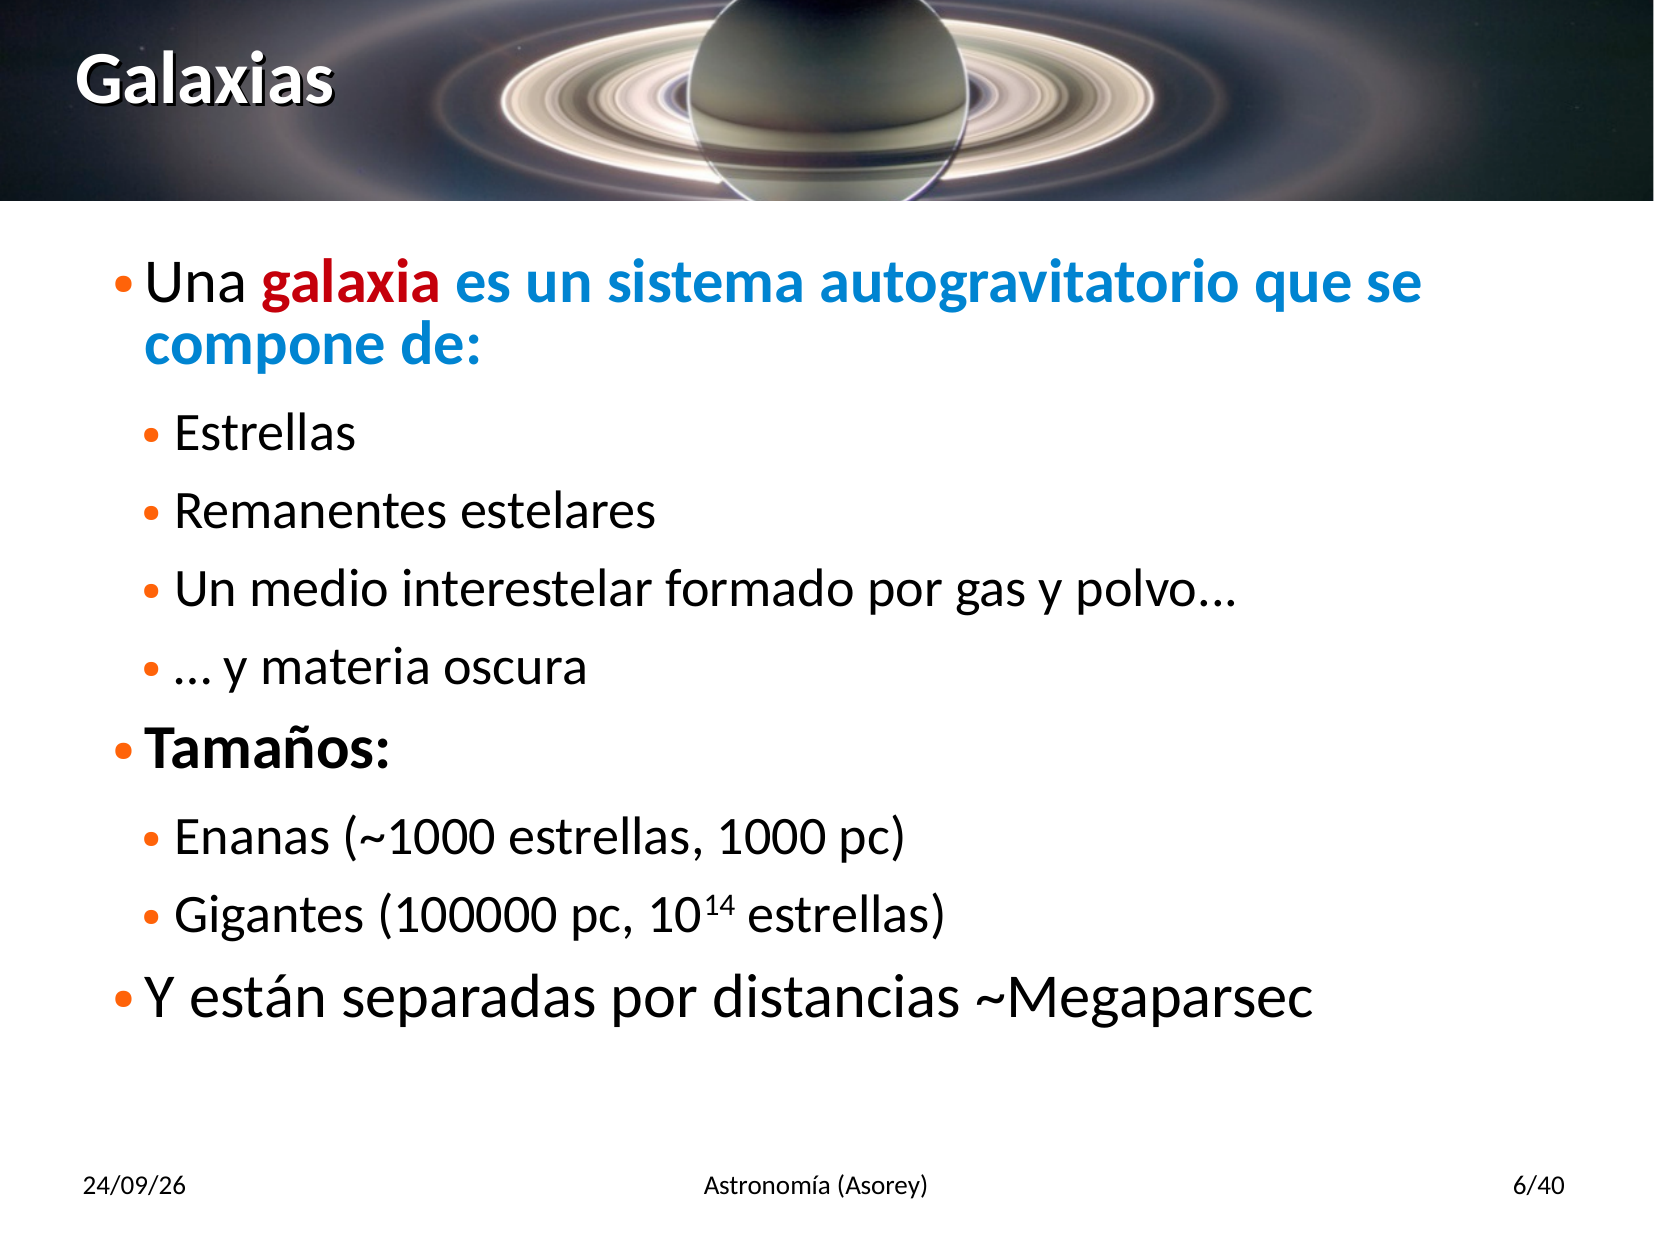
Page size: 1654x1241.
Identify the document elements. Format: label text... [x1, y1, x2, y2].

list Una galaxia es un sistema autogravitatorio que se compone de: Estrellas Remanentes estelares Un medio interestelar formado por gas y polvo... … y materia oscura Tamaños: Enanas (~1000 estrellas, 1000 pc) Gigantes (100000 pc, 1014 estrellas) Y están separadas por distancias ~Megaparsec [82, 255, 1571, 1156]
picture [0, 0, 1654, 201]
title Galaxias [75, 19, 1564, 151]
